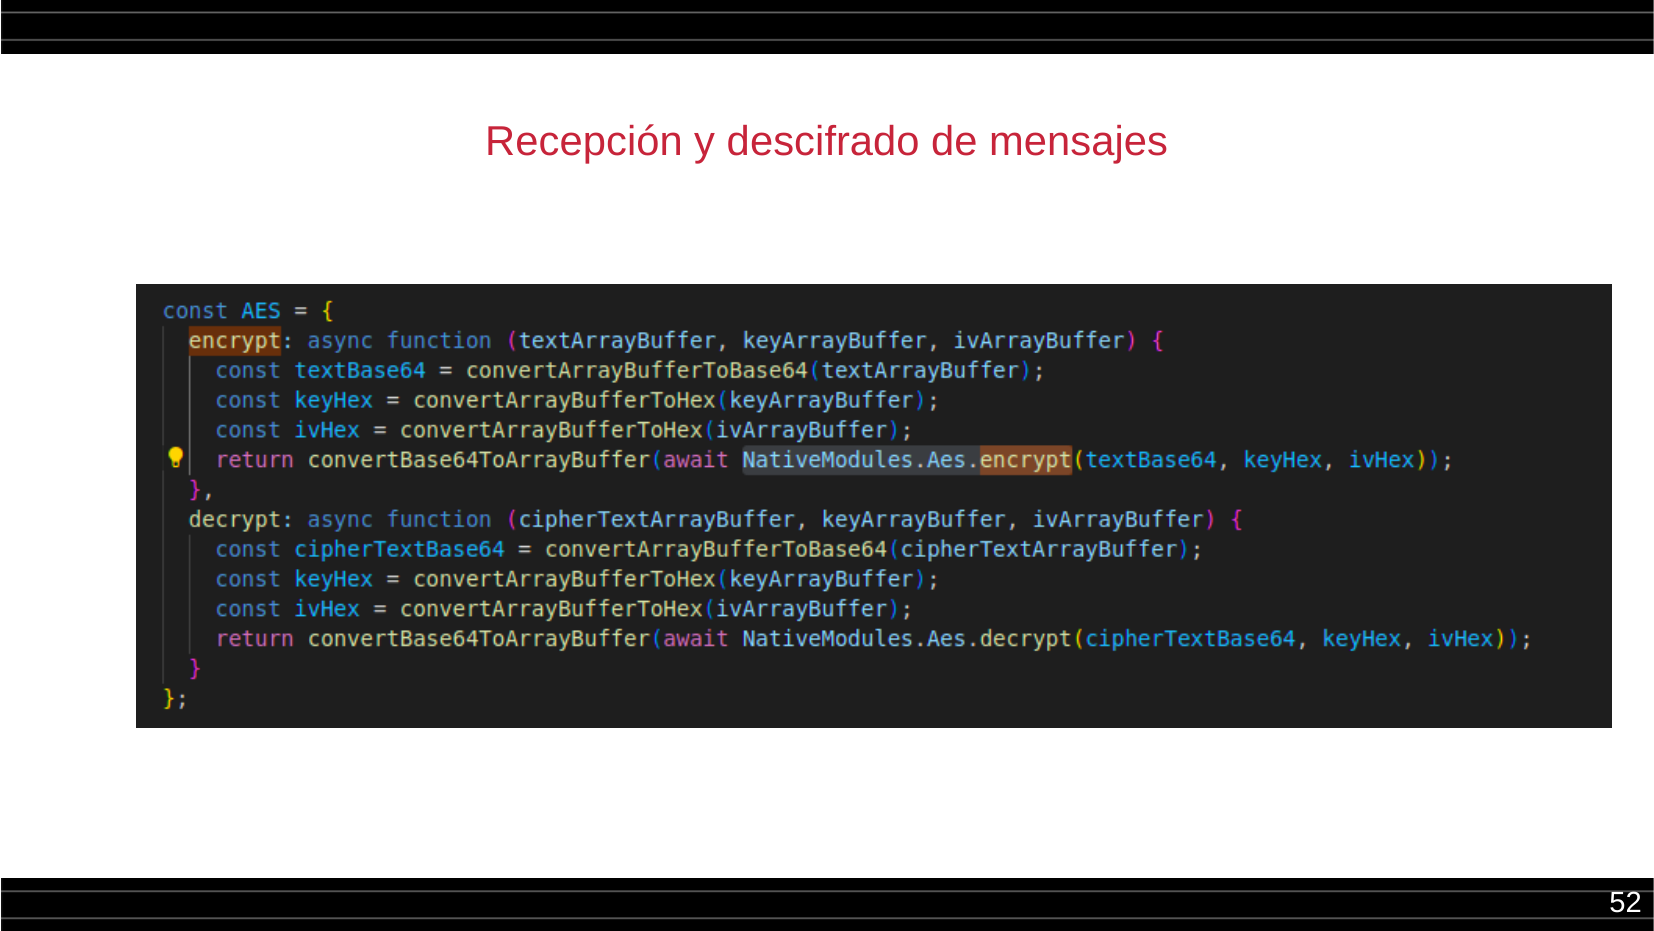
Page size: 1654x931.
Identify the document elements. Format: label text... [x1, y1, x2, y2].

picture [1, 0, 1654, 54]
picture [136, 284, 1612, 728]
title Recepción y descifrado de mensajes [82, 92, 1571, 189]
picture [1, 878, 1654, 931]
